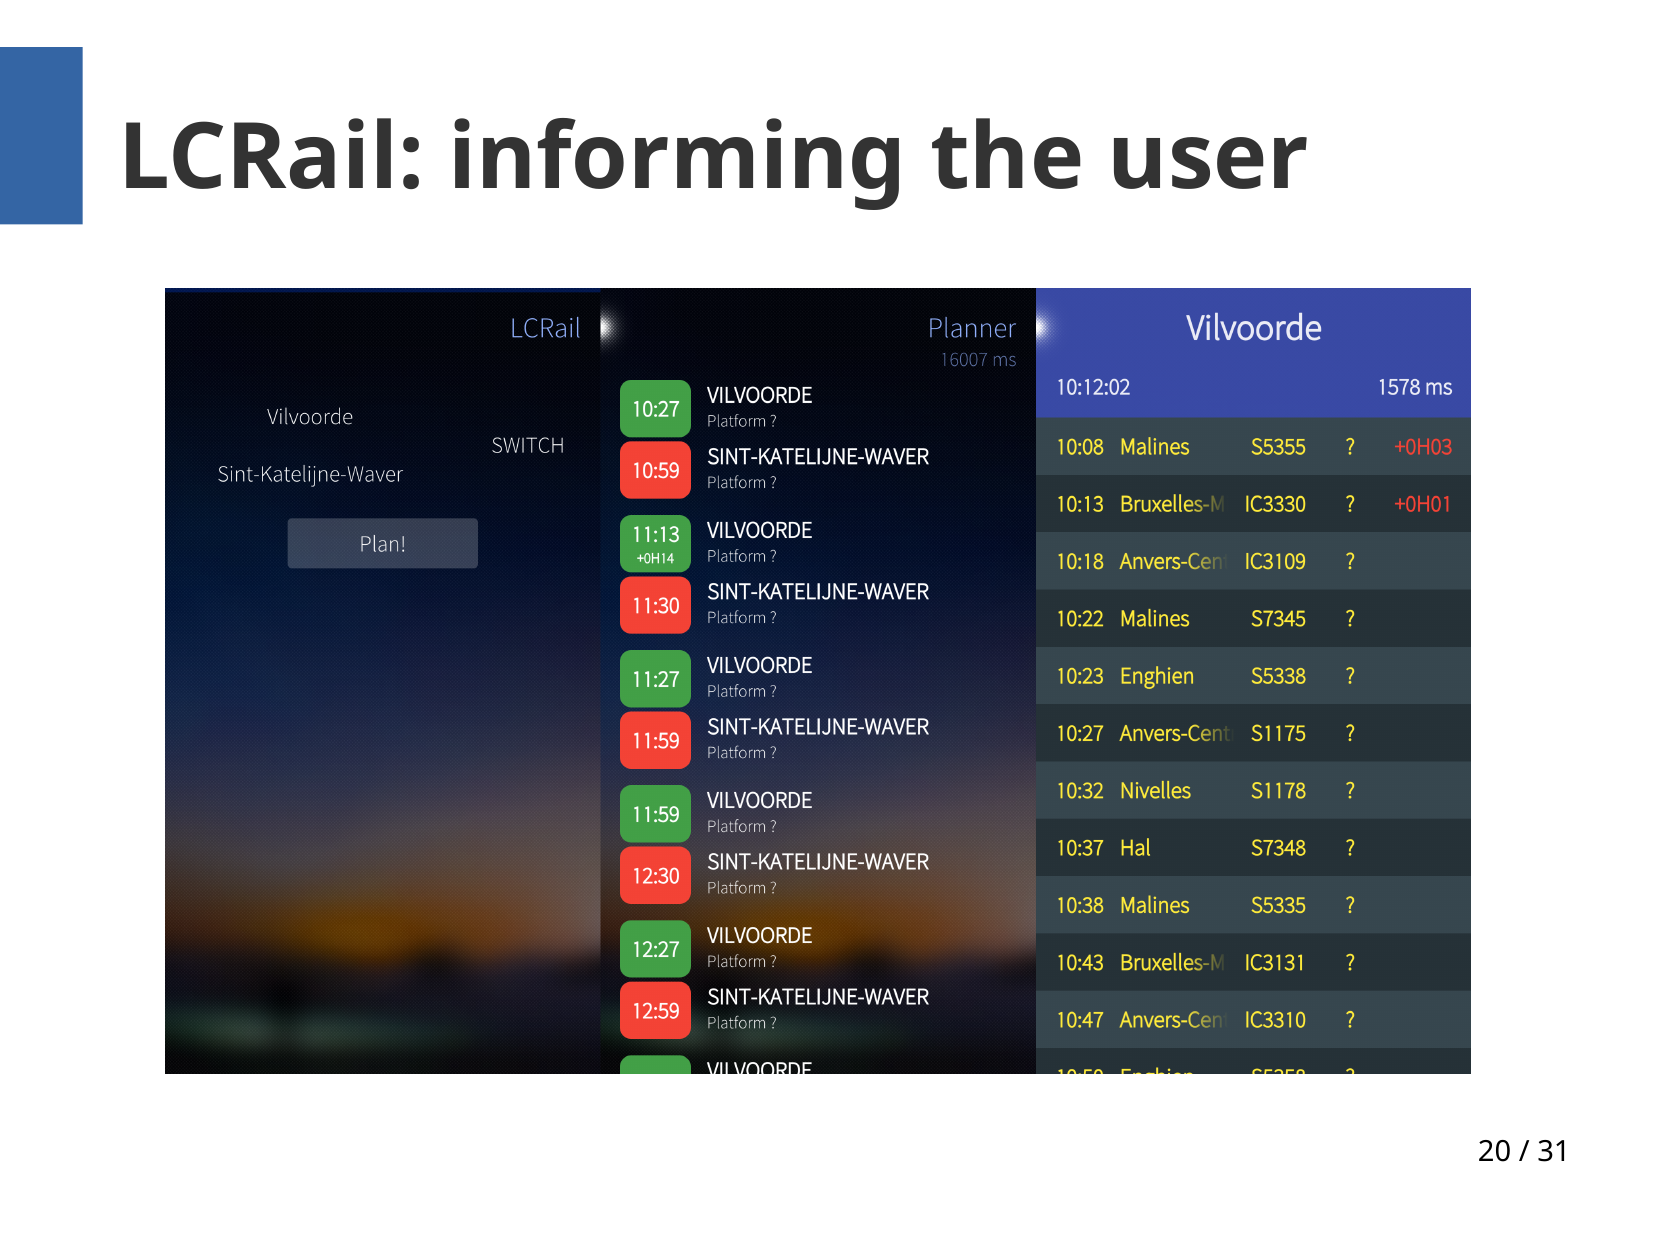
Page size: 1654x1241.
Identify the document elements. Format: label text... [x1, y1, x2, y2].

picture [165, 288, 1471, 1074]
title LCRail: informing the user [118, 49, 1571, 257]
